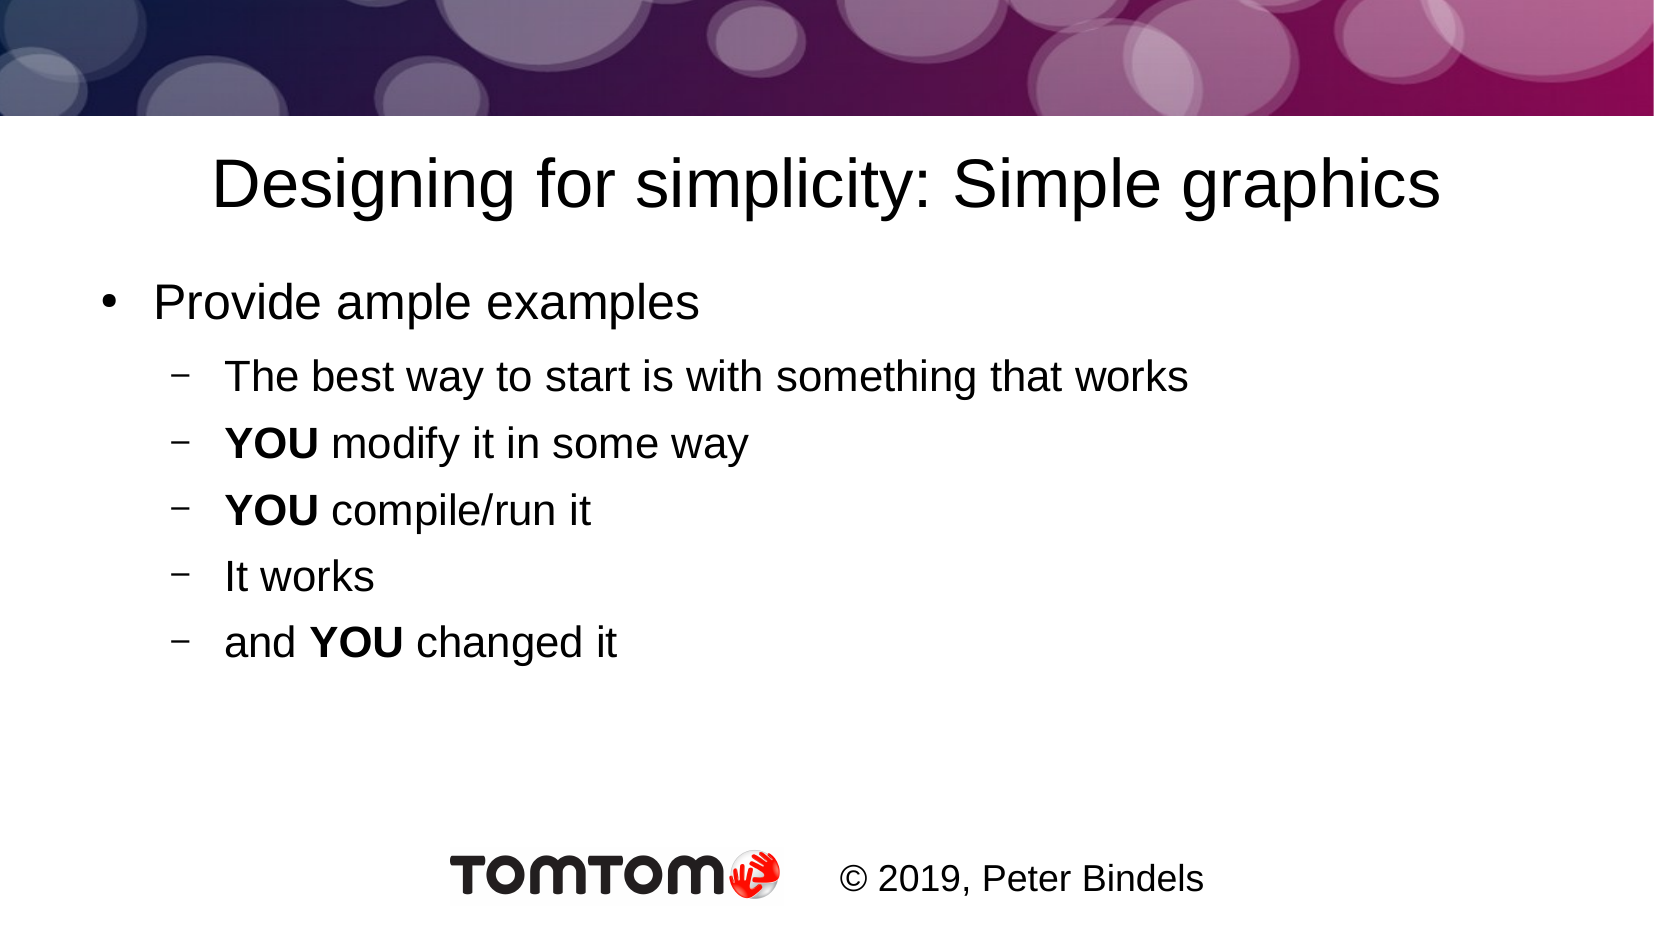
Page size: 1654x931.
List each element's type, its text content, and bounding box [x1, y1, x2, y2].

title Designing for simplicity: Simple graphics [82, 119, 1571, 249]
picture [450, 847, 784, 906]
list Provide ample examples The best way to start is with something that works YOU modify it in some way YOU compile/run it It works and YOU changed it [82, 274, 1571, 815]
picture [0, 0, 1654, 116]
